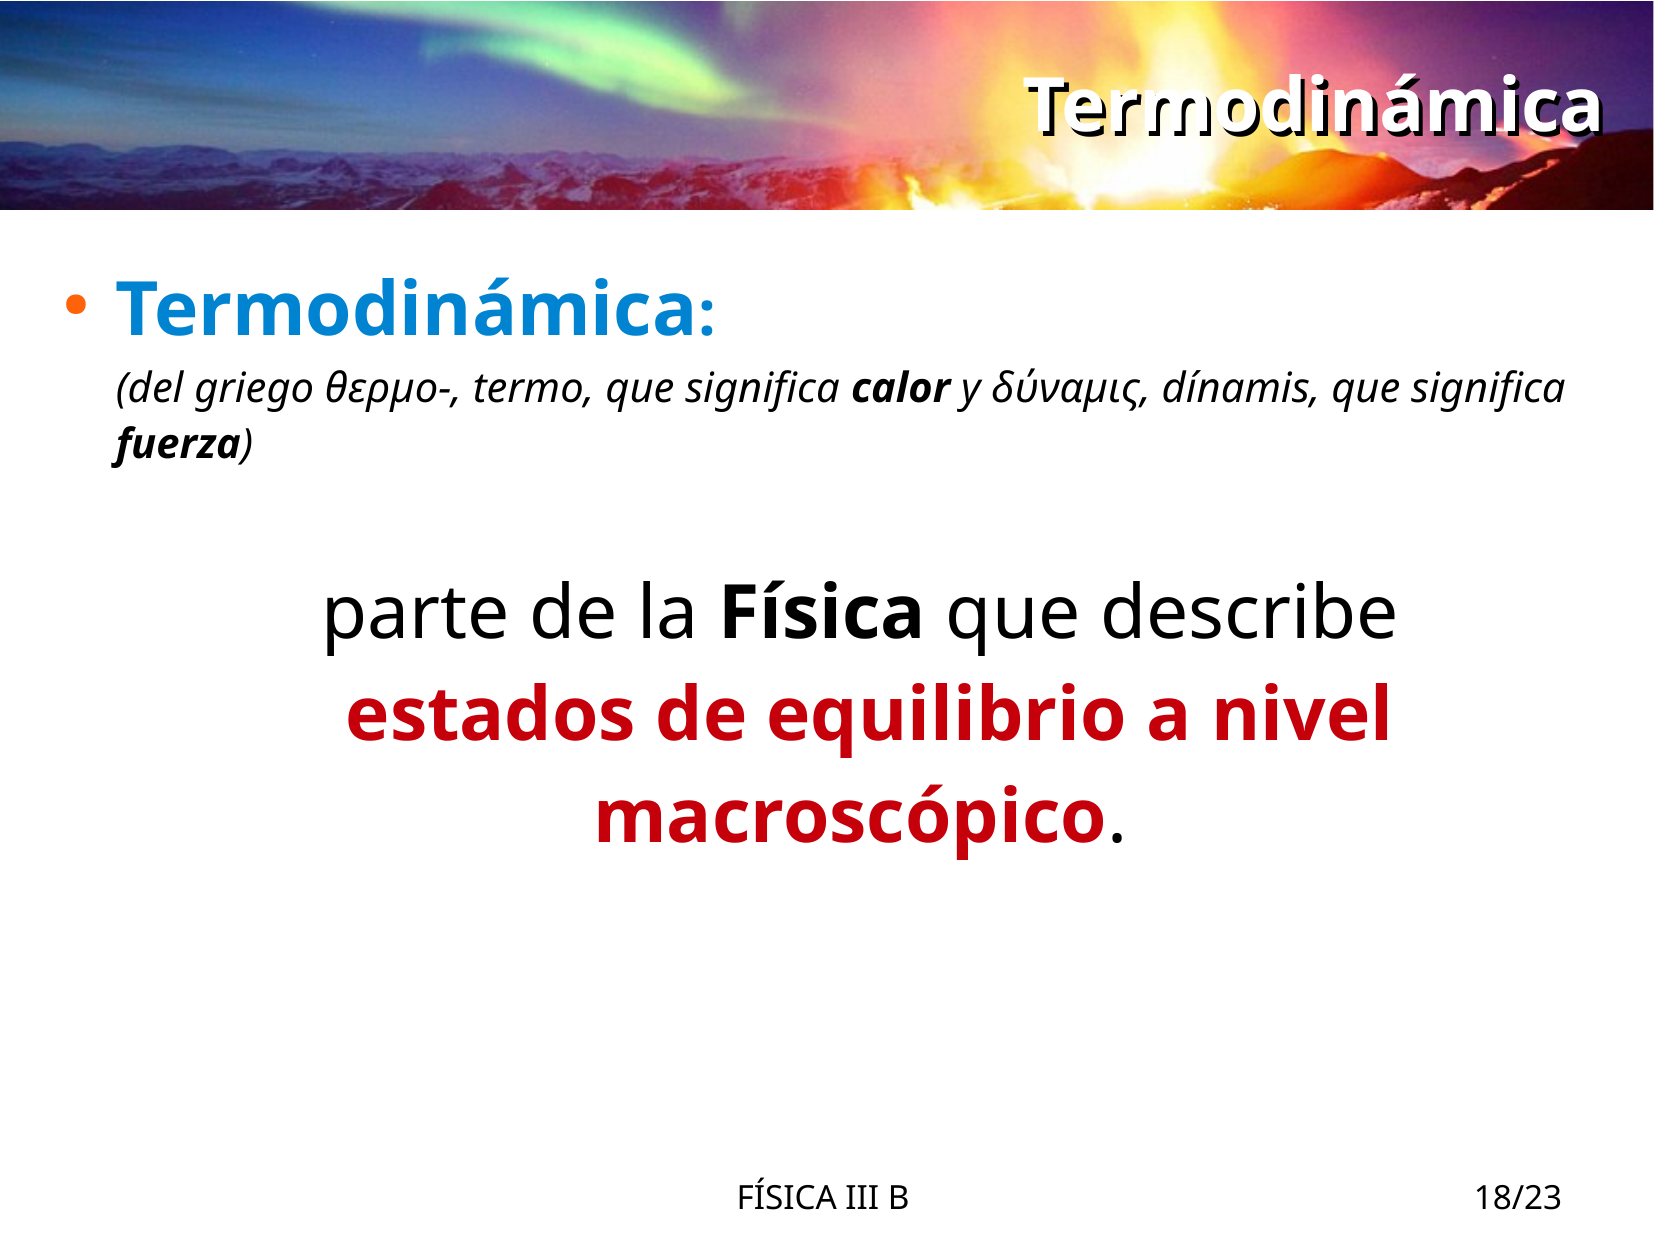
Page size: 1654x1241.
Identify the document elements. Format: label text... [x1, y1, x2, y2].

title Termodinámica [45, 15, 1606, 191]
picture [0, 1, 1654, 210]
list Termodinámica: (del griego θερμo-, termo, que significa calor y δύναμις, dínamis, que significa fuerza) parte de la Física que describe estados de equilibrio a nivel macroscópico. [45, 255, 1606, 1156]
